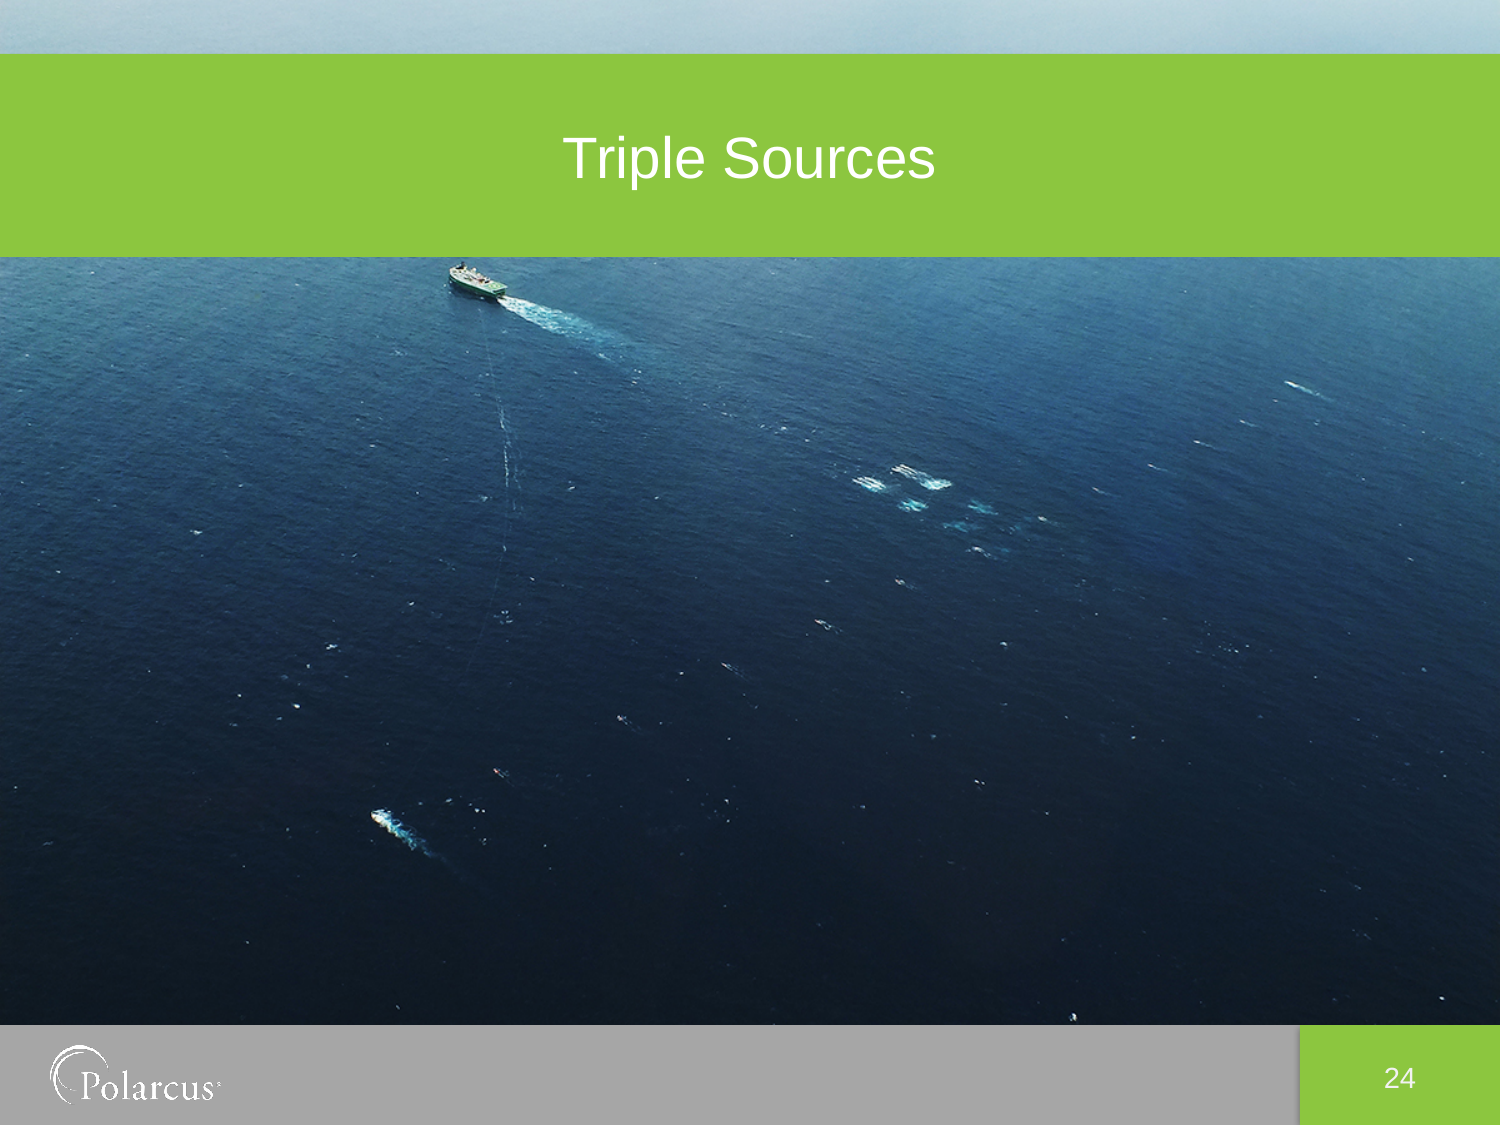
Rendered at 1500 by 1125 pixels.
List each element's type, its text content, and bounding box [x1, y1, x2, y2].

title Triple Sources [0, 53, 1500, 257]
picture [0, 0, 1500, 53]
picture [50, 1045, 221, 1105]
picture [0, 257, 1500, 1025]
